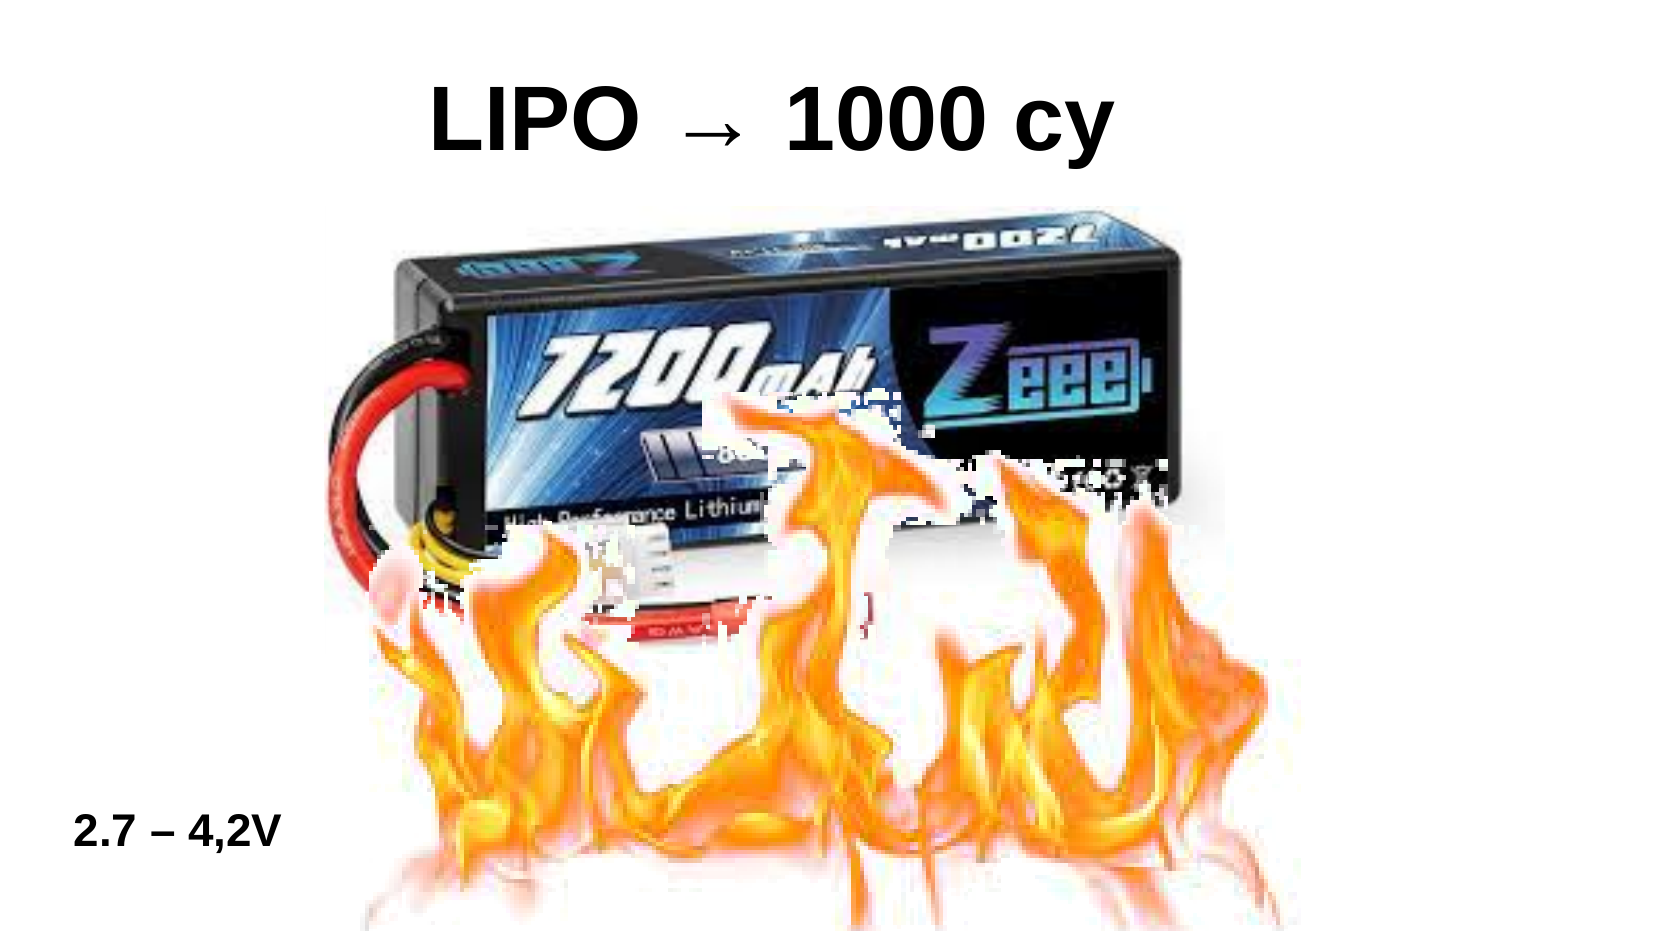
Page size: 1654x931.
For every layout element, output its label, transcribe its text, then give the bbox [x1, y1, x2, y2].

text_box 2.7 – 4,2V [59, 797, 325, 864]
text_box LIPO → 1000 cy [413, 59, 1359, 178]
picture [236, 206, 1418, 931]
